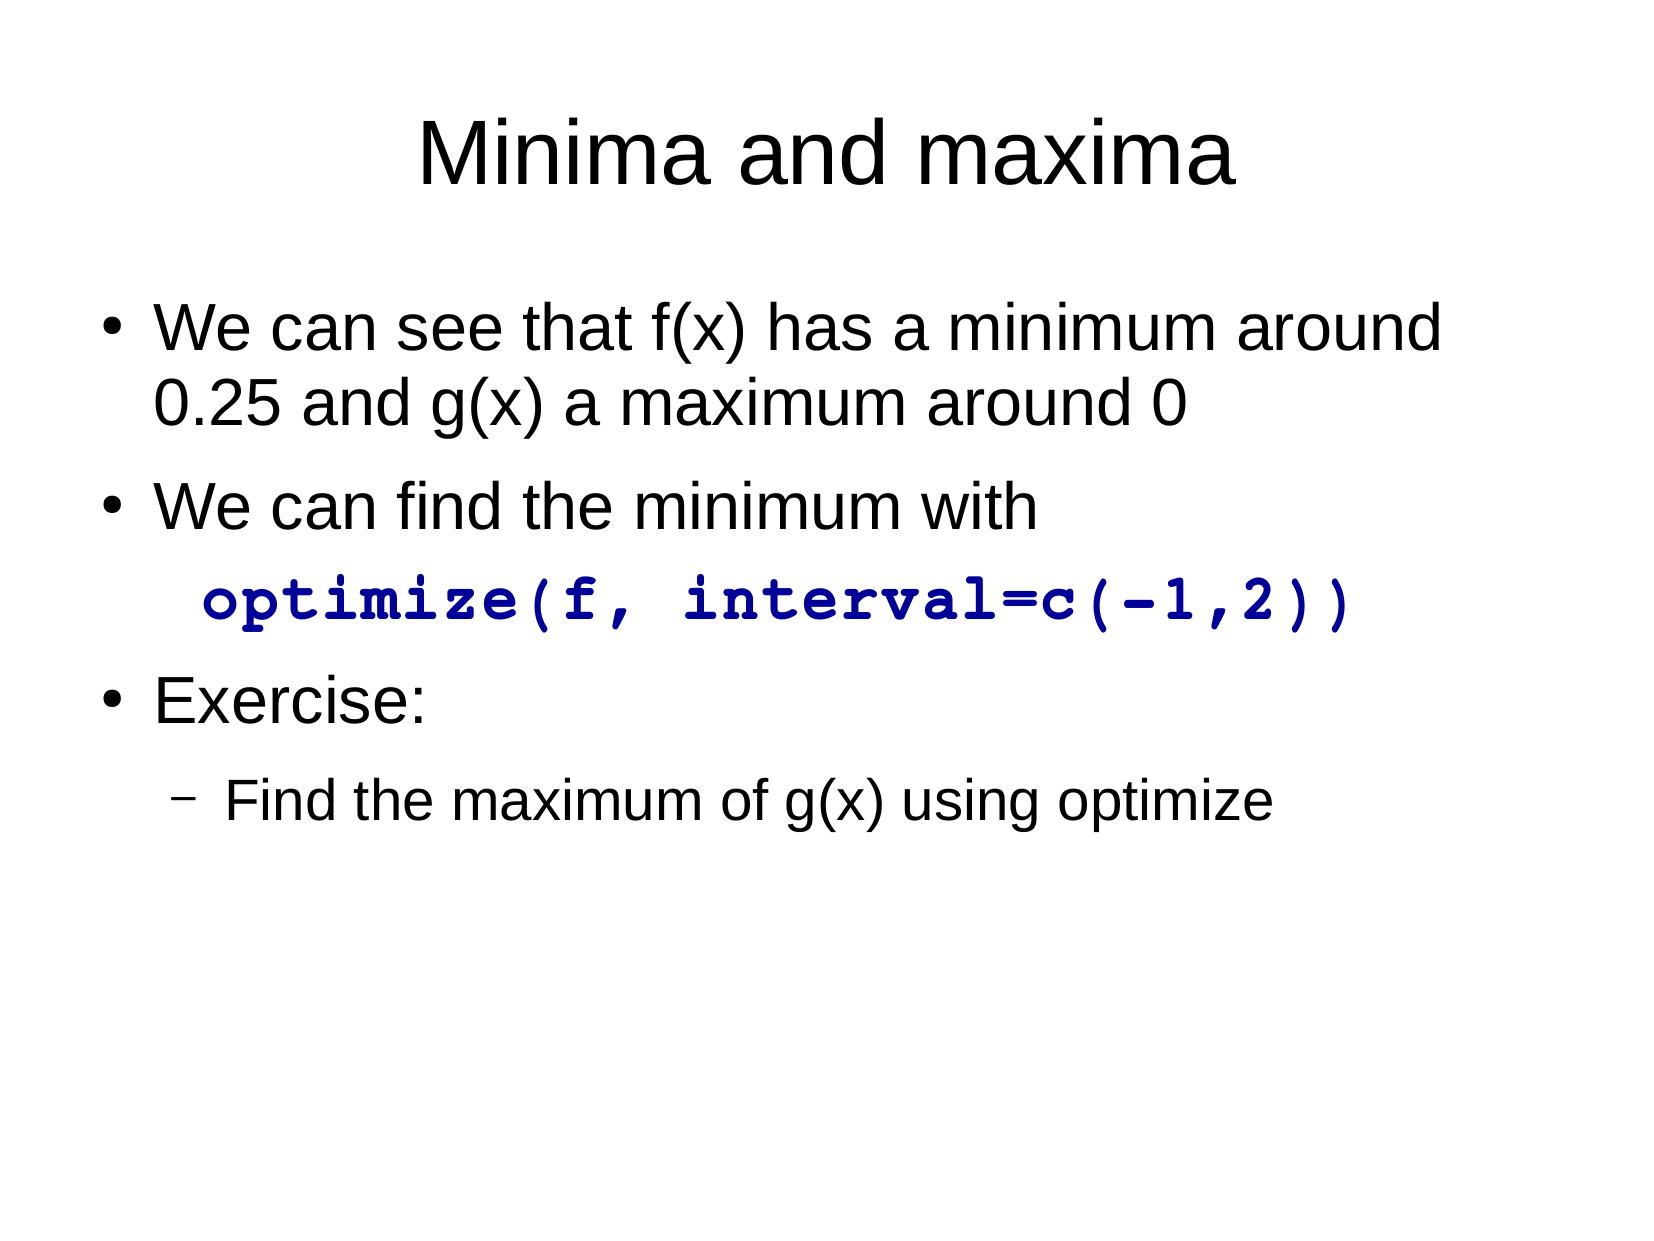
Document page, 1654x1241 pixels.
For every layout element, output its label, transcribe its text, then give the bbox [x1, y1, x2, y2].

list We can see that f(x) has a minimum around 0.25 and g(x) a maximum around 0 We can find the minimum with optimize(f, interval=c(-1,2)) Exercise: Find the maximum of g(x) using optimize [82, 290, 1571, 1010]
title Minima and maxima [82, 49, 1571, 257]
